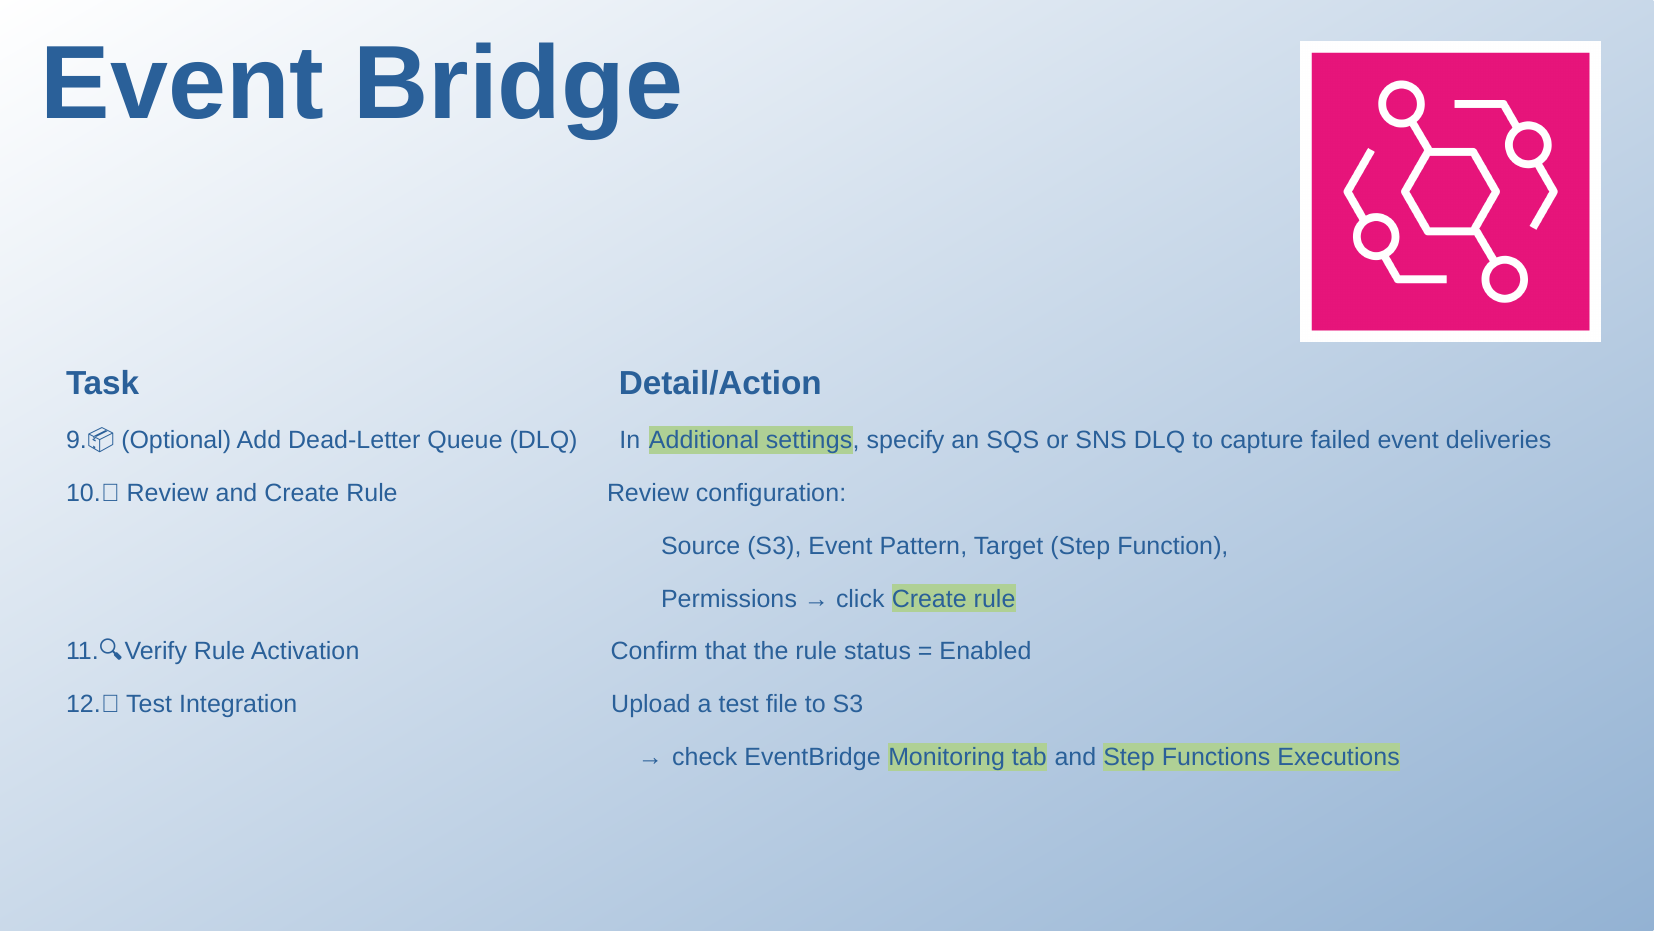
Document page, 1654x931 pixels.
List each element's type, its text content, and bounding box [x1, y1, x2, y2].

picture [1300, 41, 1601, 342]
text_box Task Detail/Action 9.📦 (Optional) Add Dead-Letter Queue (DLQ) In Additional settings, specify an SQS or SNS DLQ to capture failed event deliveries 10.✅ Review and Create Rule Review configuration: Source (S3), Event Pattern, Target (Step Function), Permissions → click Create rule 11.🔍 Verify Rule Activation Confirm that the rule status = Enabled 12.🧪 Test Integration Upload a test file to S3 → check EventBridge Monitoring tab and Step Functions Executions [51, 356, 1589, 831]
text_box Event Bridge [25, 16, 1189, 148]
